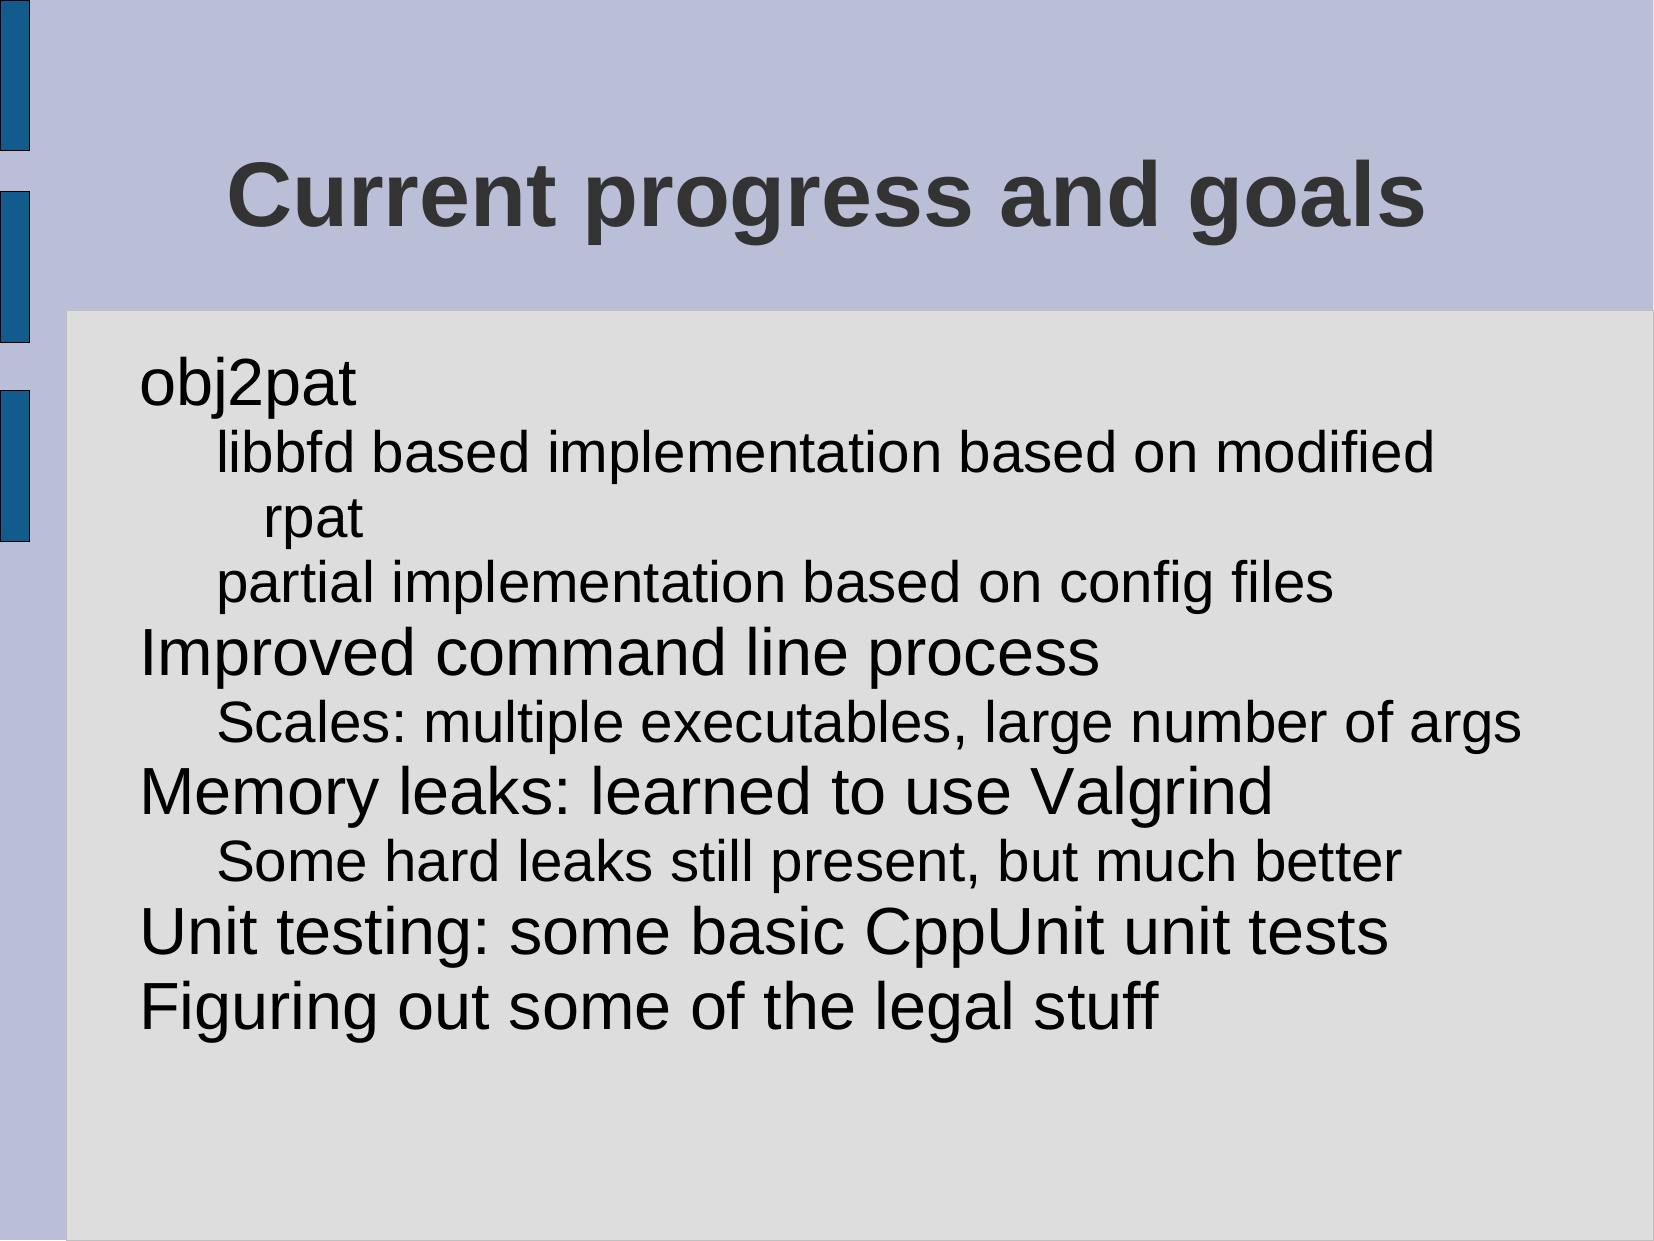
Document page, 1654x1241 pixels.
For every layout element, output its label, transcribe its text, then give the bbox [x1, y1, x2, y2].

list obj2pat libbfd based implementation based on modified rpat partial implementation based on config files Improved command line process Scales: multiple executables, large number of args Memory leaks: learned to use Valgrind Some hard leaks still present, but much better Unit testing: some basic CppUnit unit tests Figuring out some of the legal stuff [121, 344, 1534, 1127]
title Current progress and goals [121, 91, 1534, 299]
